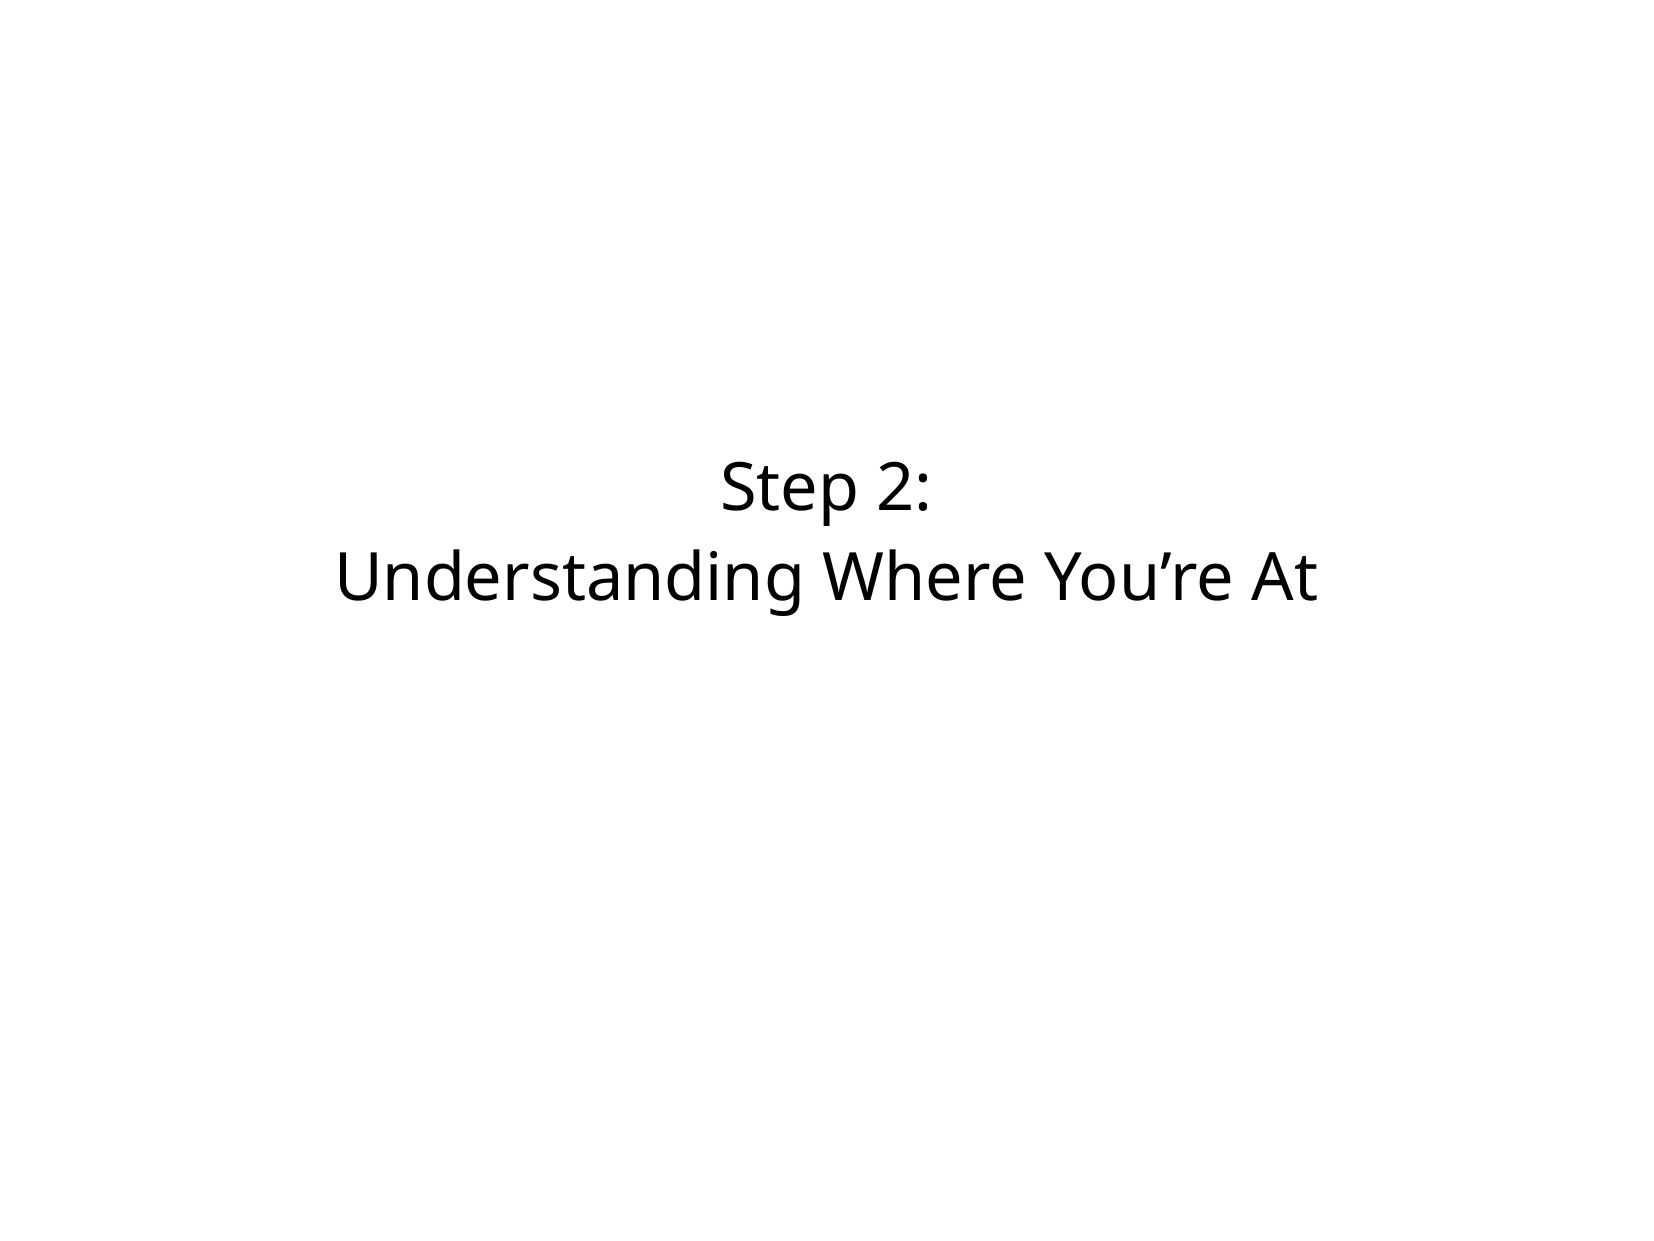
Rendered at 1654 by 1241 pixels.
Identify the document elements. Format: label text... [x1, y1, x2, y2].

subtitle Step 2: Understanding Where You’re At [82, 49, 1571, 1010]
